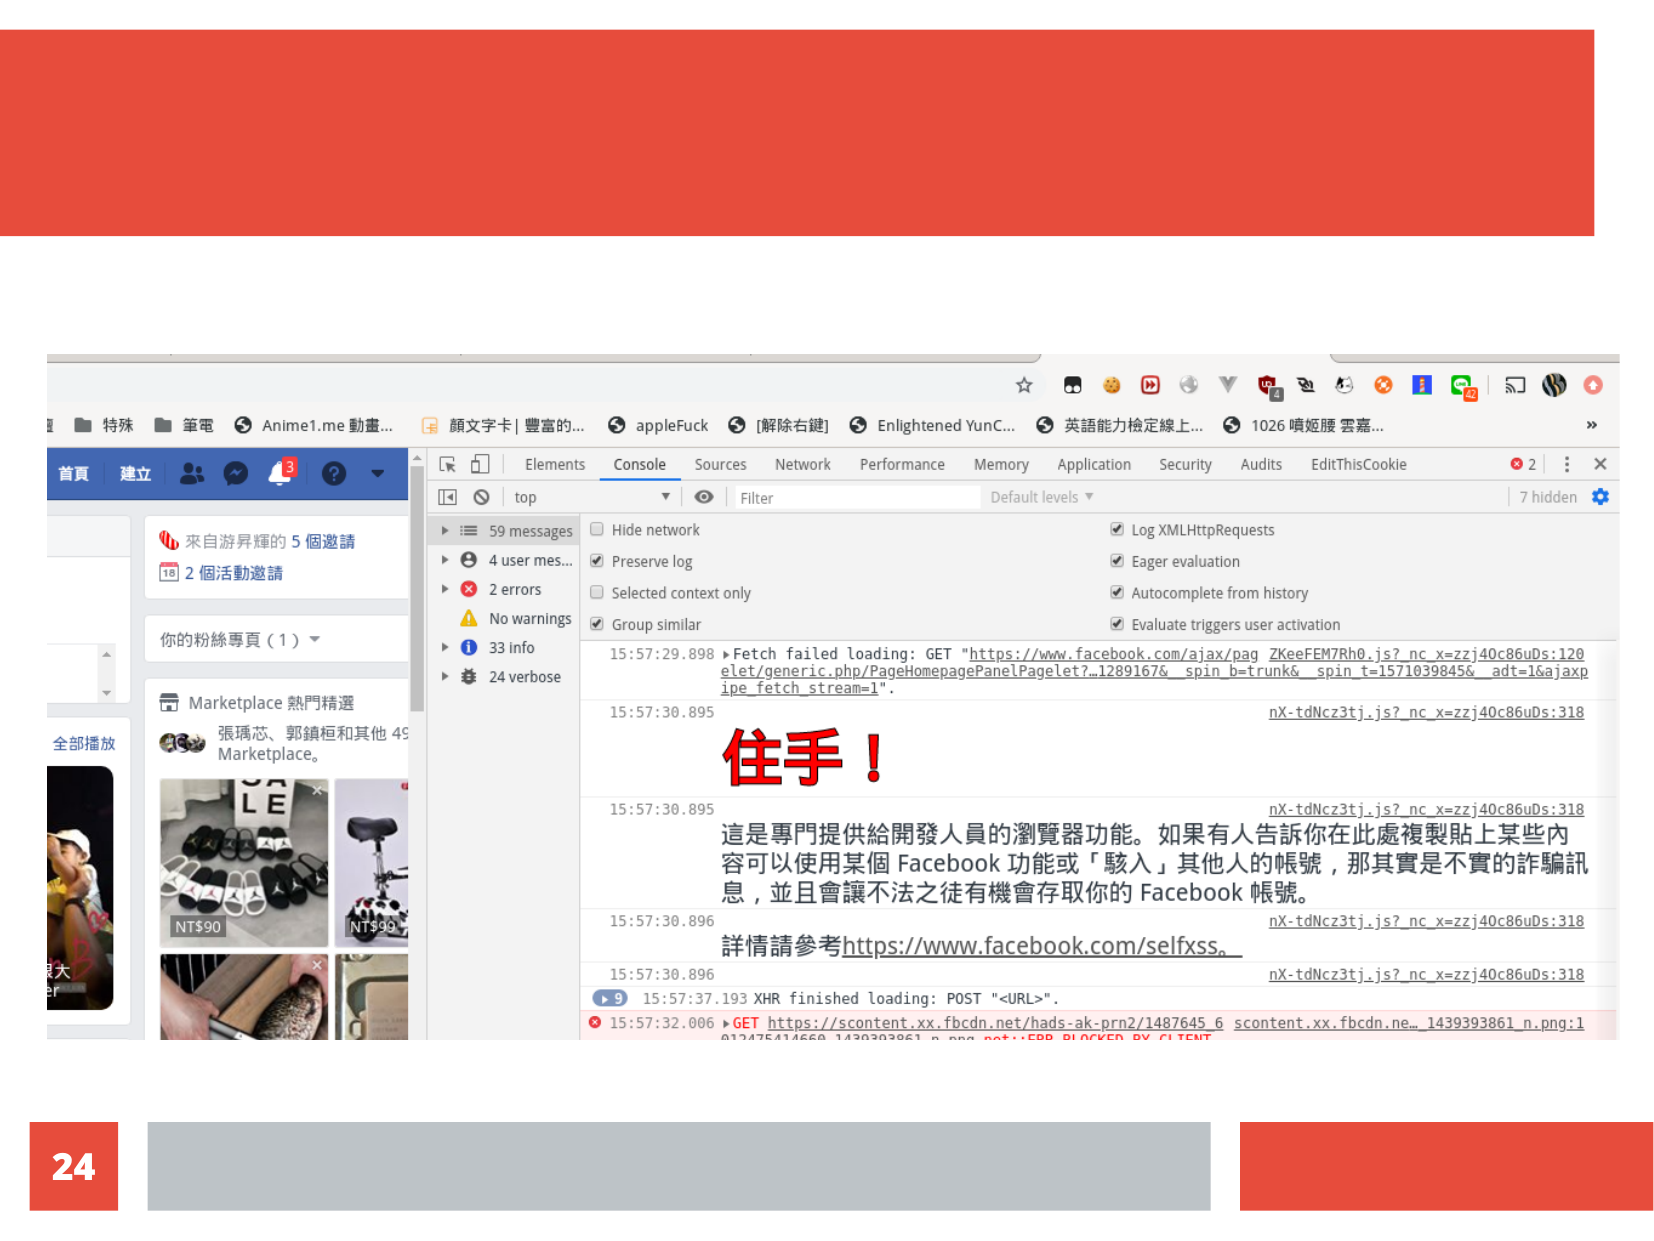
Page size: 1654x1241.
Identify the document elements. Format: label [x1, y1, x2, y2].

picture [47, 354, 1620, 1040]
